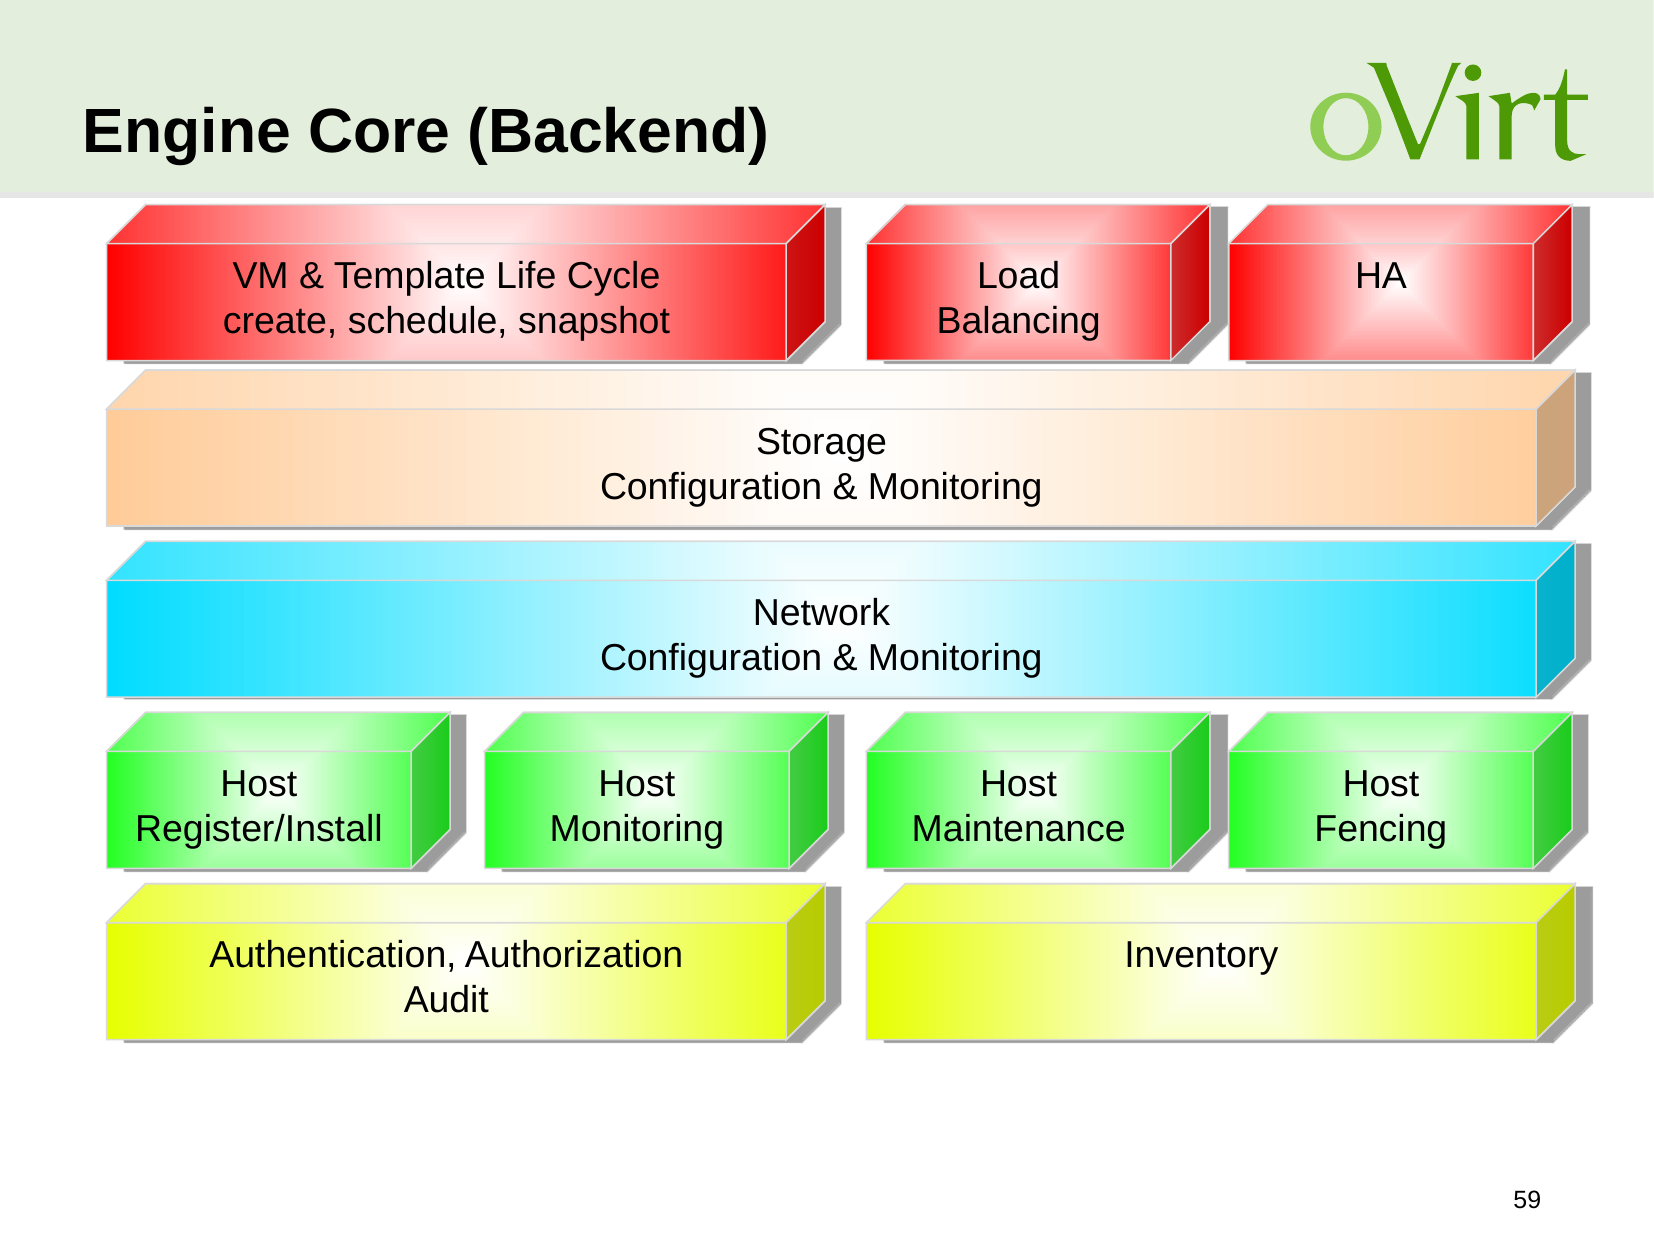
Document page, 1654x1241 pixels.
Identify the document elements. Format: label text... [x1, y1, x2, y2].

text_box Inventory [866, 923, 1536, 1040]
text_box Host Monitoring [484, 752, 789, 869]
text_box HA [1228, 244, 1533, 361]
text_box Host Register/Install [106, 752, 411, 869]
text_box VM & Template Life Cycle create, schedule, snapshot [106, 244, 786, 361]
title Engine Core (Backend) [82, 37, 1303, 226]
text_box Host Maintenance [866, 752, 1170, 869]
text_box Network Configuration & Monitoring [106, 581, 1536, 698]
text_box Storage Configuration & Monitoring [106, 410, 1536, 527]
text_box Host Fencing [1228, 752, 1533, 869]
text_box Authentication, Authorization Audit [106, 923, 786, 1040]
text_box Load Balancing [866, 244, 1170, 361]
